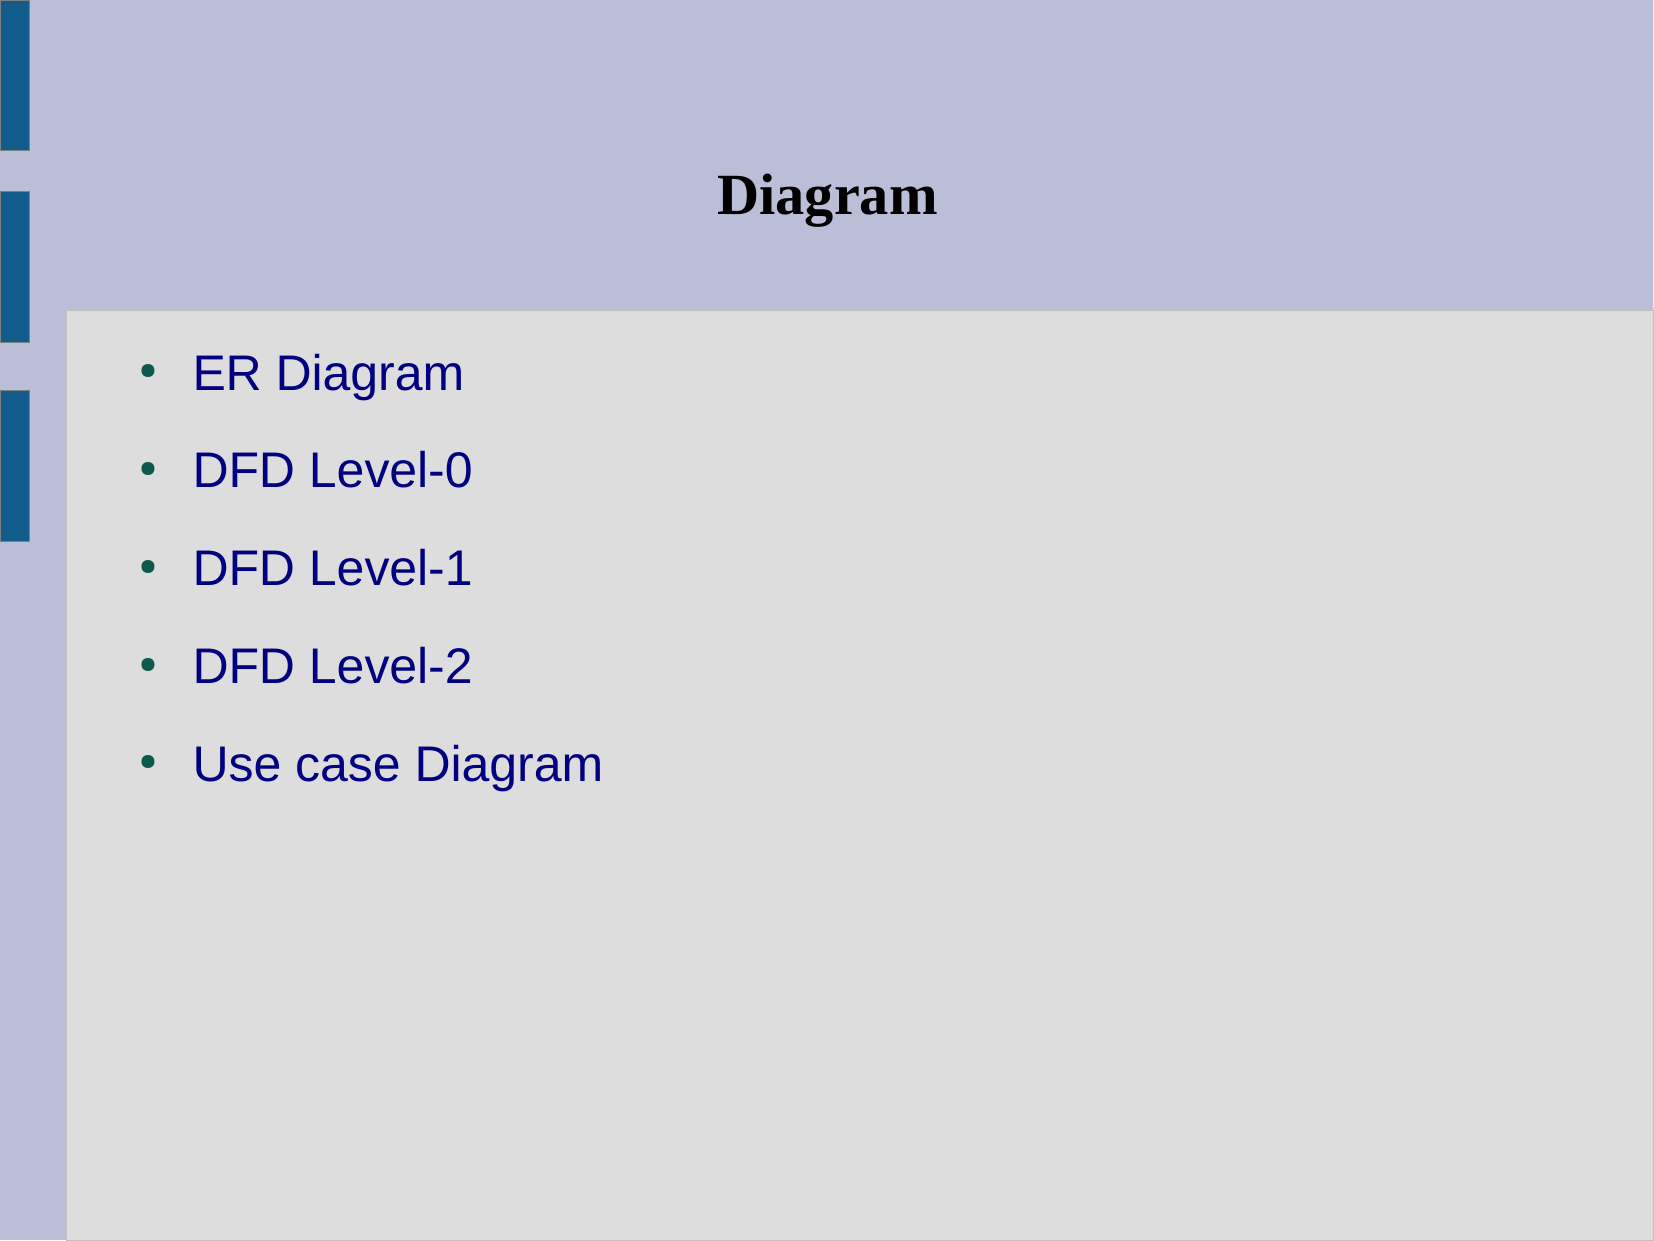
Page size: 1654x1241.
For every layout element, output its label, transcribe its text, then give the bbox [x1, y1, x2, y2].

title Diagram [121, 91, 1534, 299]
list ER Diagram DFD Level-0 DFD Level-1 DFD Level-2 Use case Diagram [121, 344, 1534, 1164]
